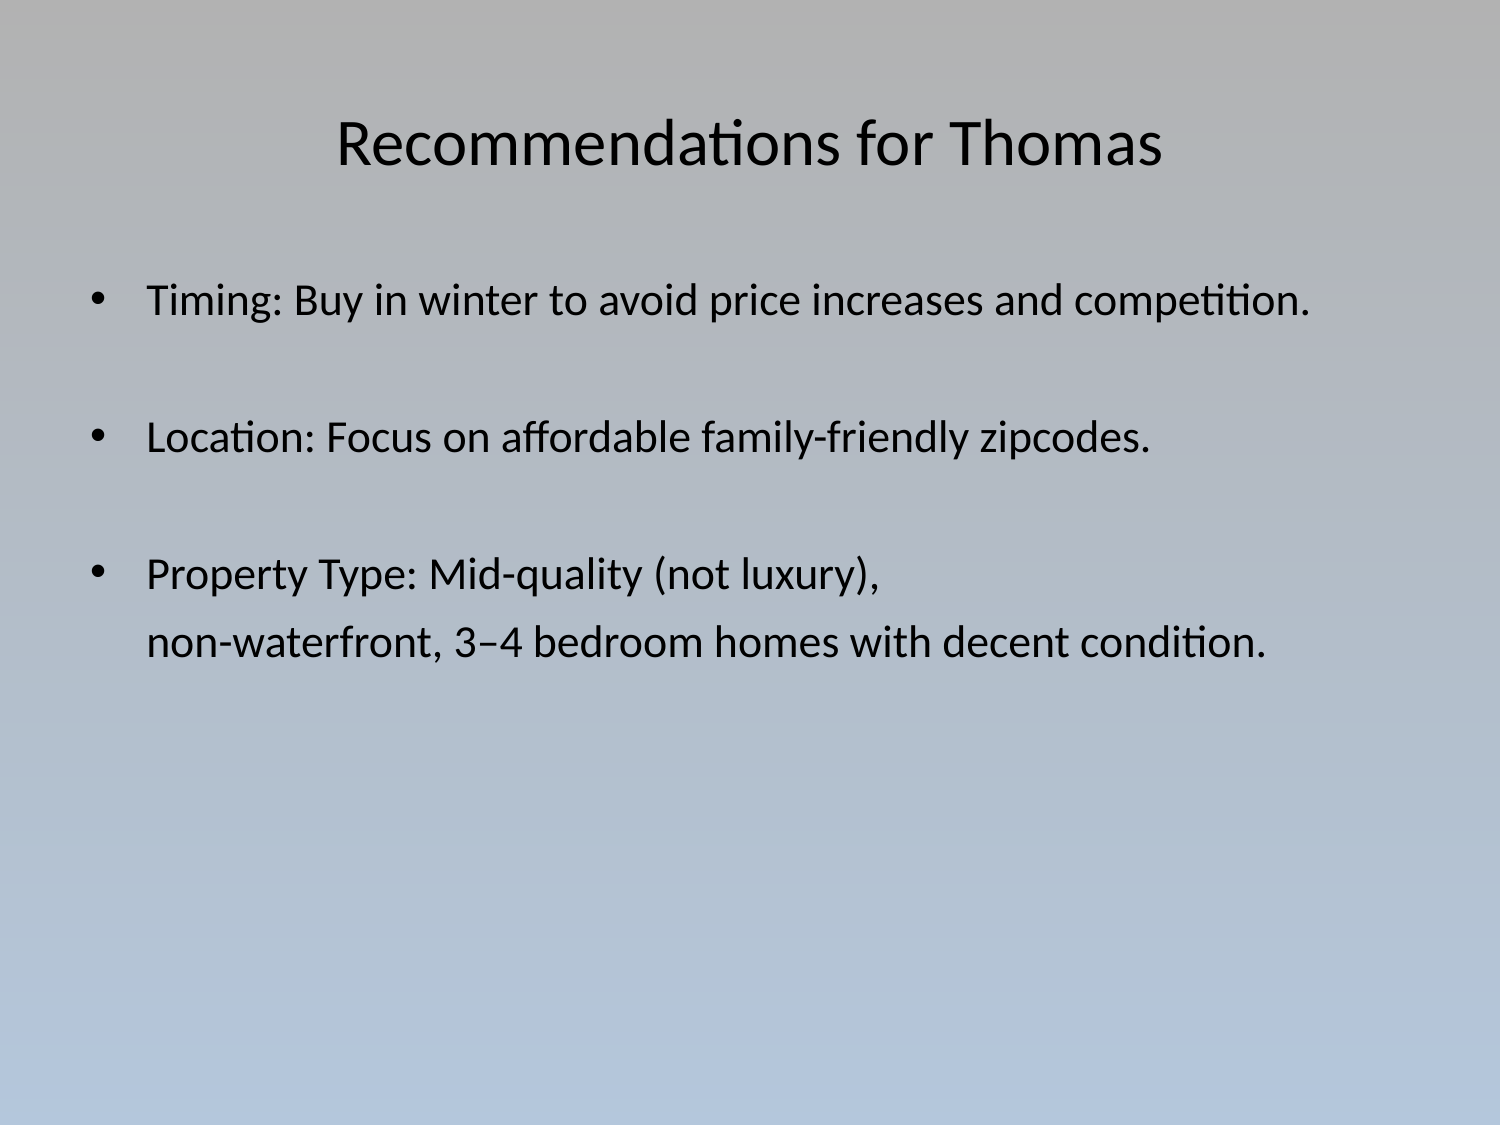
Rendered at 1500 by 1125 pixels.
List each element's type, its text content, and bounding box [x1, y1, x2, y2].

title Recommendations for Thomas [75, 45, 1425, 233]
list Timing: Buy in winter to avoid price increases and competition. Location: Focus on affordable family-friendly zipcodes. Property Type: Mid-quality (not luxury), non-waterfront, 3–4 bedroom homes with decent condition. [75, 262, 1425, 1005]
